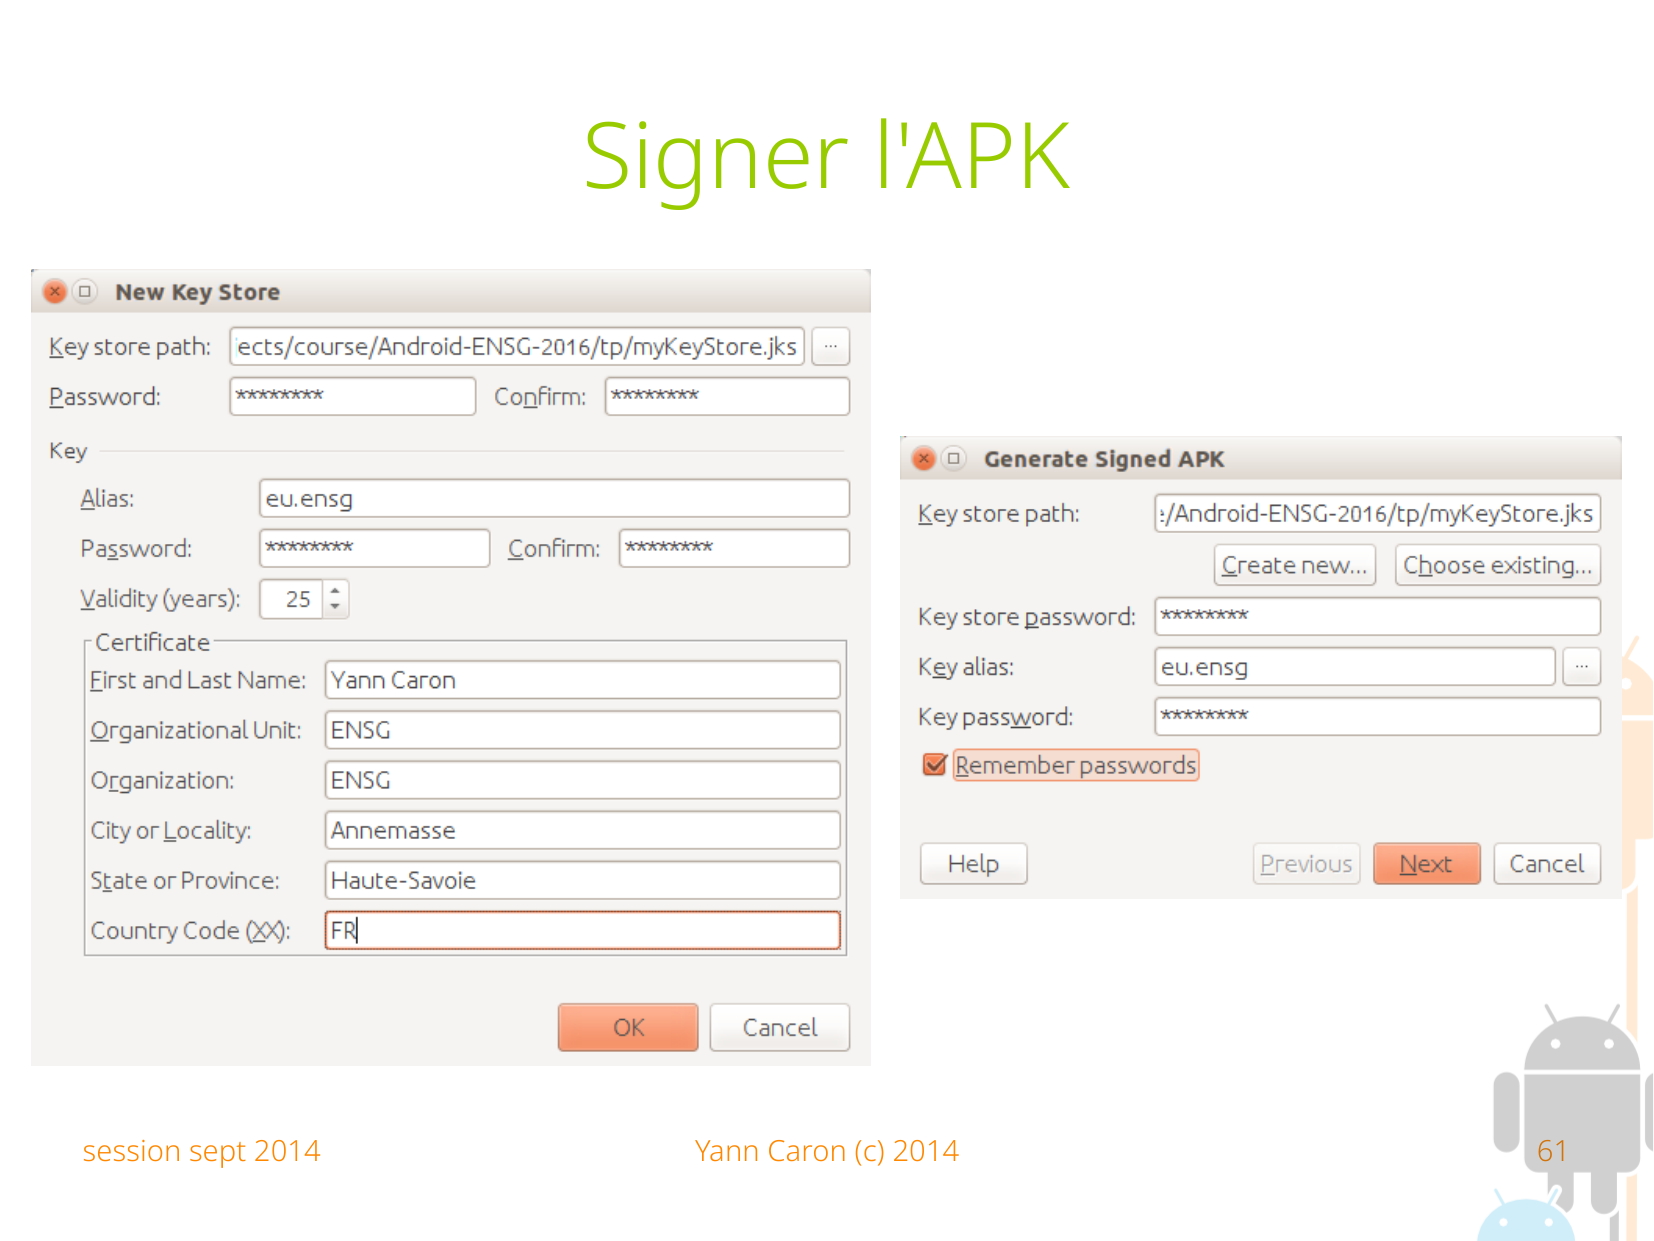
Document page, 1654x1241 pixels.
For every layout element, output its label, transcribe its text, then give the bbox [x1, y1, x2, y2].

title Signer l'APK [82, 49, 1571, 257]
picture [31, 269, 1654, 1241]
